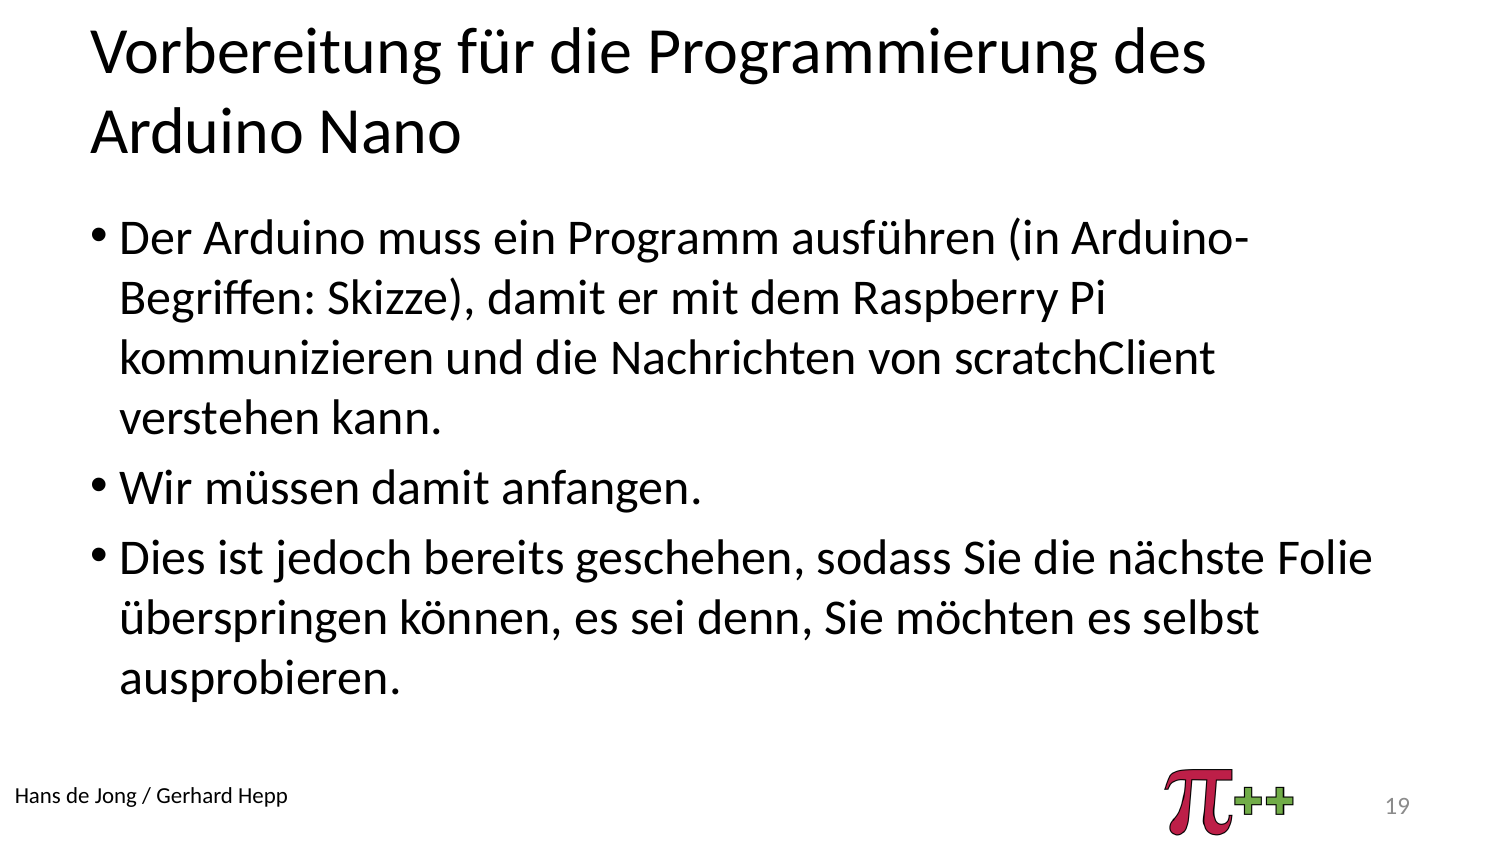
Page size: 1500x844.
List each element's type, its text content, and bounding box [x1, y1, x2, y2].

list Der Arduino muss ein Programm ausführen (in Arduino-Begriffen: Skizze), damit er mit dem Raspberry Pi kommunizieren und die Nachrichten von scratchClient verstehen kann. Wir müssen damit anfangen. Dies ist jedoch bereits geschehen, sodass Sie die nächste Folie überspringen können, es sei denn, Sie möchten es selbst ausprobieren. [75, 196, 1425, 754]
slide_number <getal> [1340, 782, 1425, 827]
title Vorbereitung für die Programmierung des Arduino Nano [75, 0, 1425, 175]
picture [1163, 768, 1294, 836]
